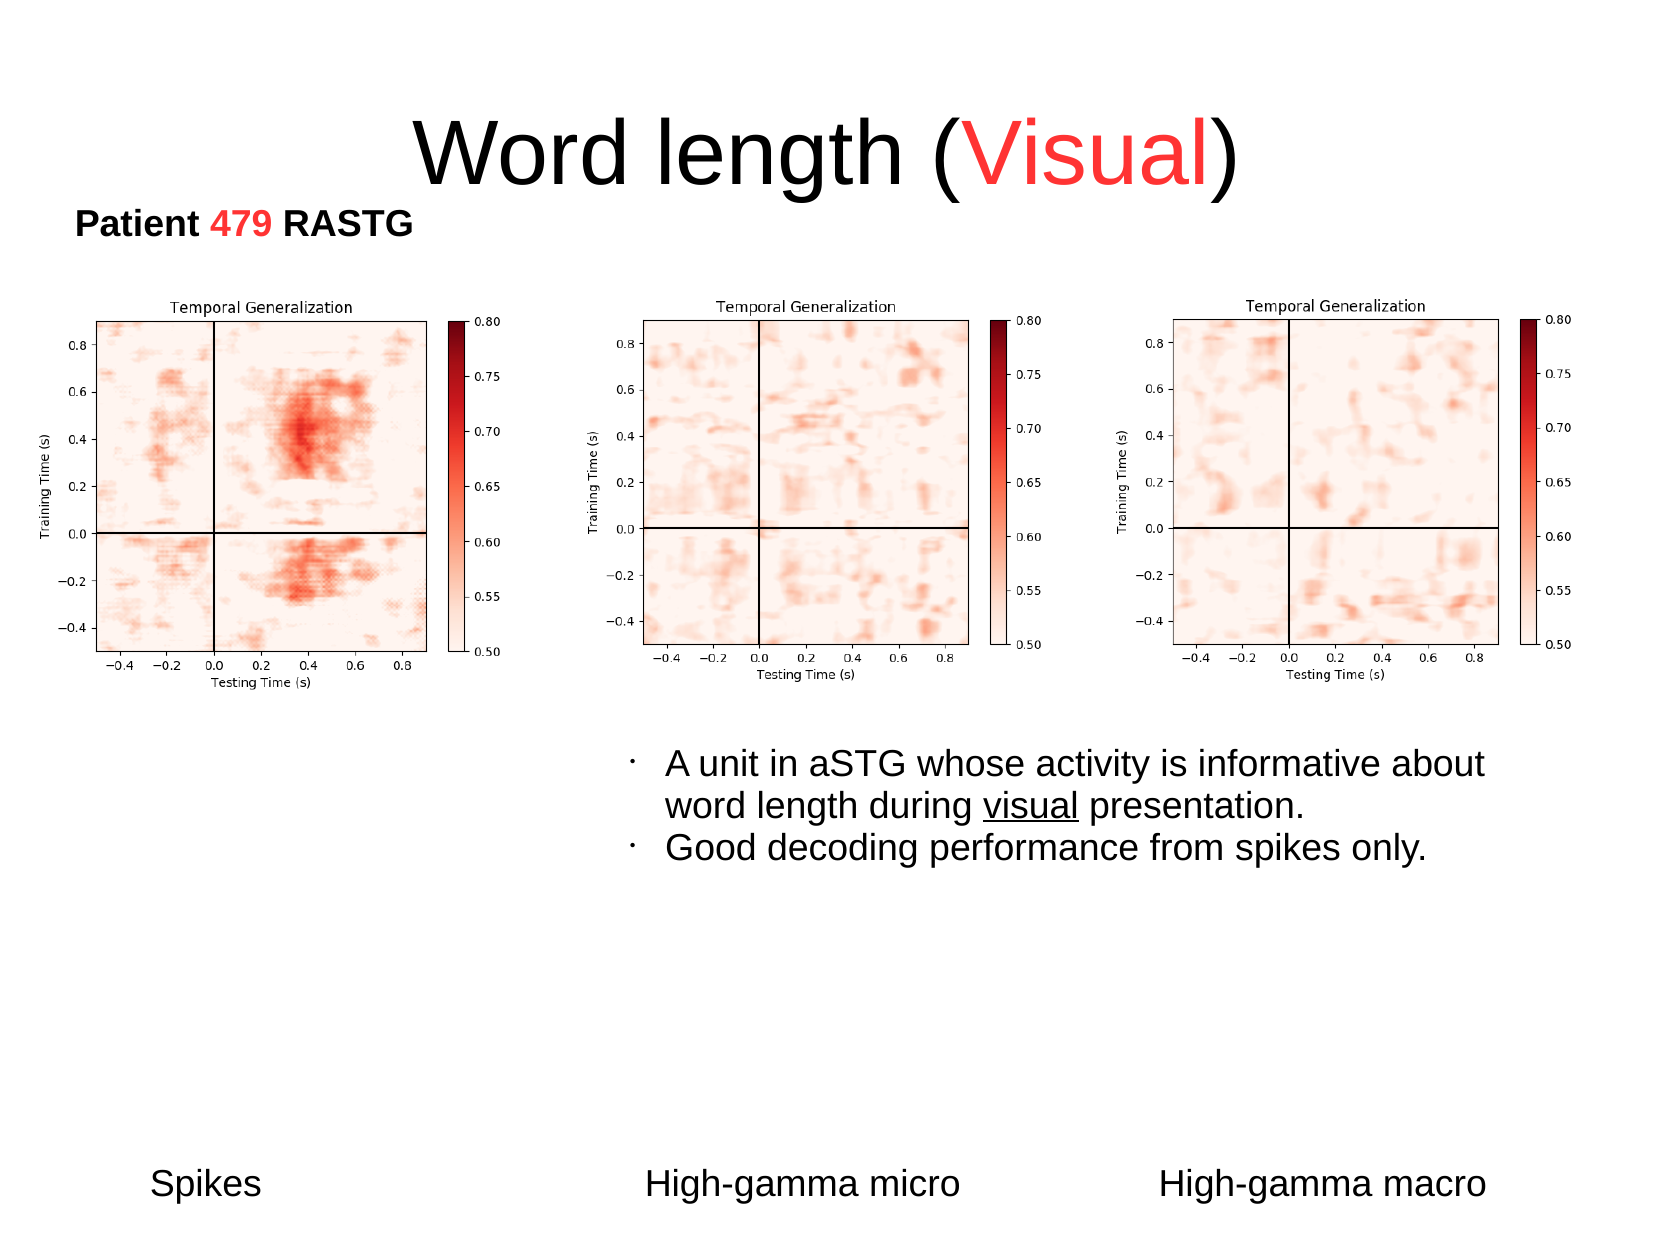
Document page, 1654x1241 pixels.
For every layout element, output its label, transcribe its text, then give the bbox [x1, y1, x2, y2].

title Word length (Visual) [82, 49, 1571, 257]
text_box A unit in aSTG whose activity is informative about word length during visual presentation. Good decoding performance from spikes only. [615, 735, 1531, 886]
text_box Patient 479 RASTG [60, 195, 946, 256]
text_box Spikes [135, 1155, 316, 1212]
text_box High-gamma macro [1143, 1155, 1504, 1212]
text_box High-gamma micro [630, 1155, 991, 1212]
picture [0, 268, 1641, 698]
